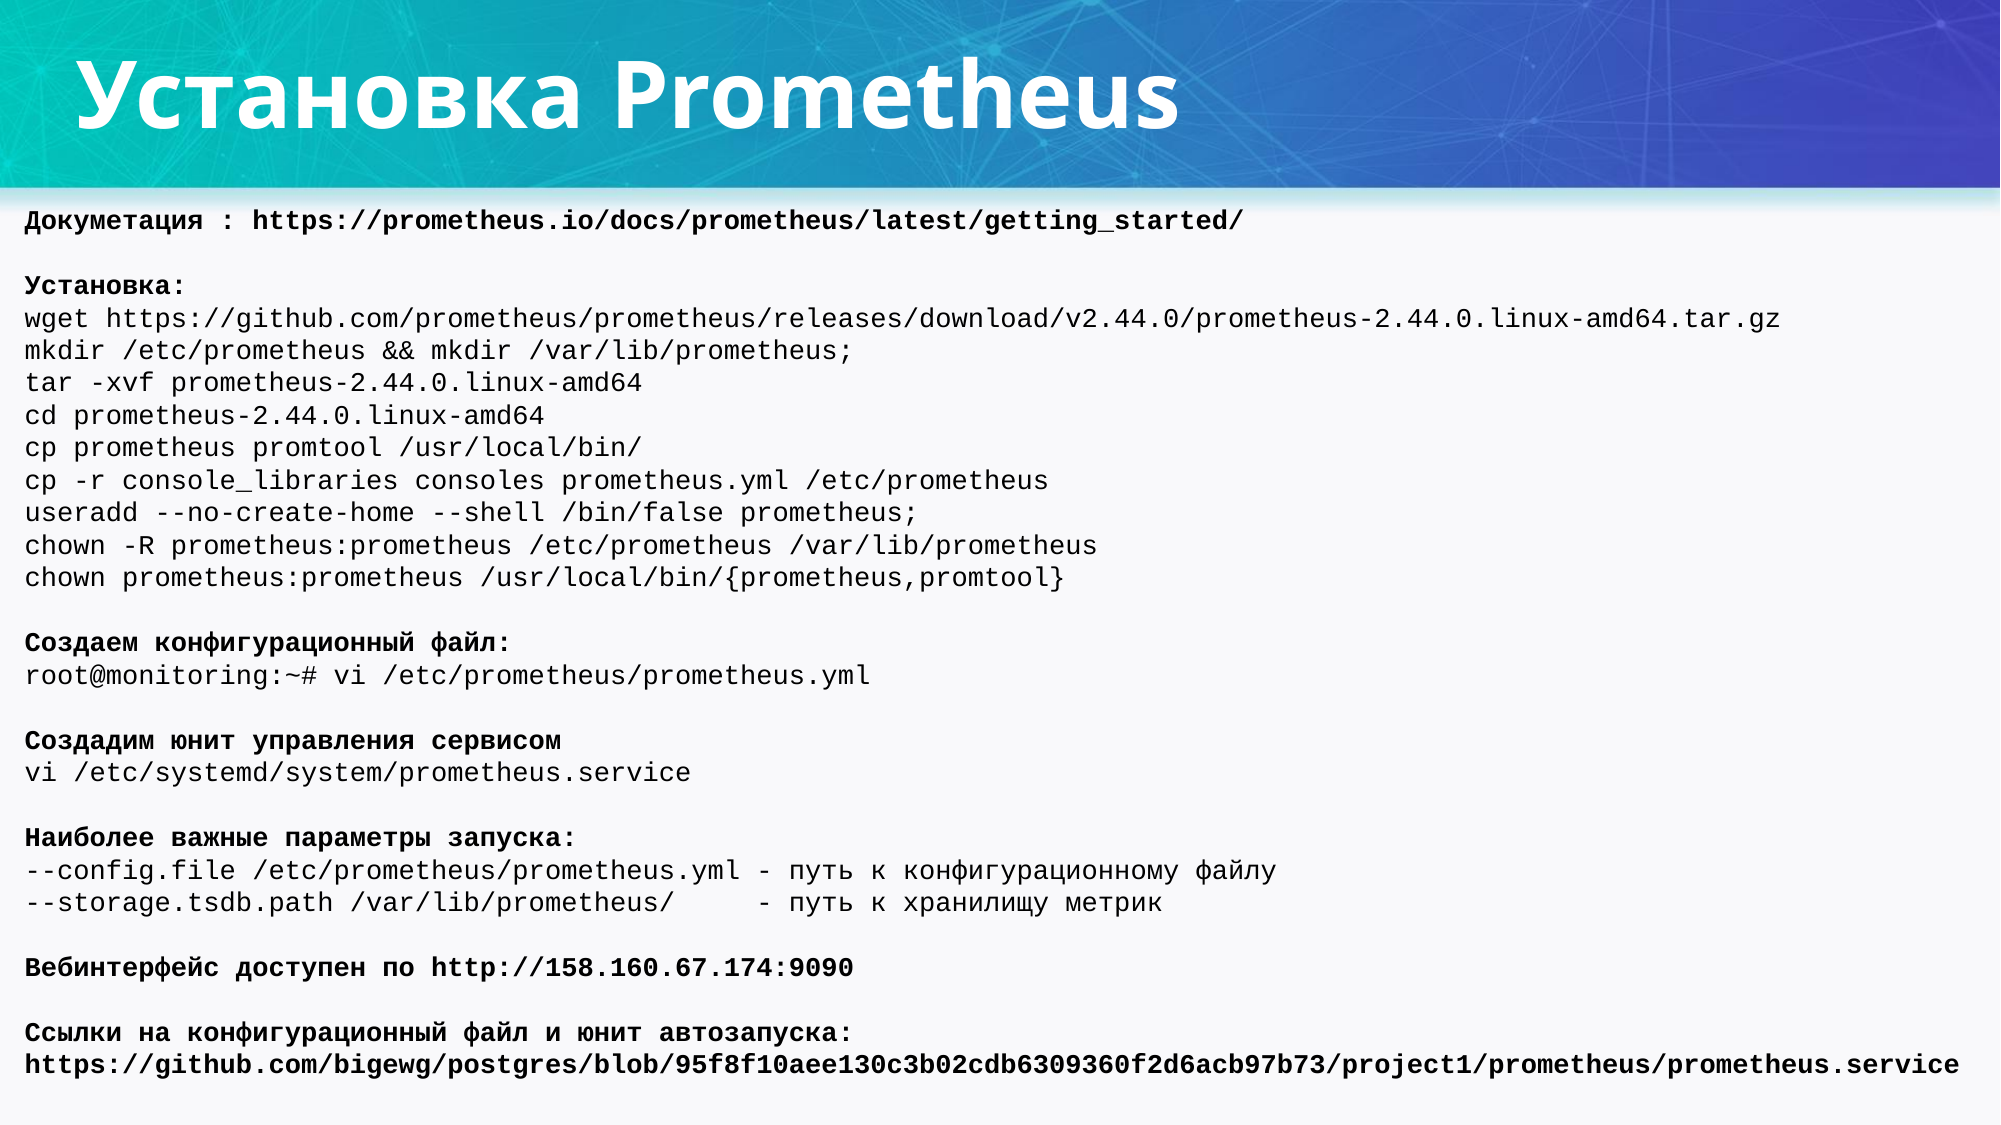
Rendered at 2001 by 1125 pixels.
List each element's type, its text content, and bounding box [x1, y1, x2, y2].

text_box Докуметация : https://prometheus.io/docs/prometheus/latest/getting_started/ Установка: wget https://github.com/prometheus/prometheus/releases/download/v2.44.0/prometheus-2.44.0.linux-amd64.tar.gz mkdir /etc/prometheus && mkdir /var/lib/prometheus; tar -xvf prometheus-2.44.0.linux-amd64 cd prometheus-2.44.0.linux-amd64 cp prometheus promtool /usr/local/bin/ cp -r console_libraries consoles prometheus.yml /etc/prometheus useradd --no-create-home --shell /bin/false prometheus; chown -R prometheus:prometheus /etc/prometheus /var/lib/prometheus chown prometheus:prometheus /usr/local/bin/{prometheus,promtool} Создаем конфигурационный файл: root@monitoring:~# vi /etc/prometheus/prometheus.yml Создадим юнит управления сервисом vi /etc/systemd/system/prometheus.service Наиболее важные параметры запуска: --config.file /etc/prometheus/prometheus.yml - путь к конфигурационному файлу --storage.tsdb.path /var/lib/prometheus/ - путь к хранилищу метрик Вебинтерфейс доступен по http://158.160.67.174:9090 Ссылки на конфигурационный файл и юнит автозапуска: https://github.com/bigewg/postgres/blob/95f8f10aee130c3b02cdb6309360f2d6acb97b73/project1/prometheus/prometheus.service [9, 187, 2000, 1125]
picture [0, 0, 2000, 1125]
text_box Установка Prometheus [75, 57, 1882, 140]
